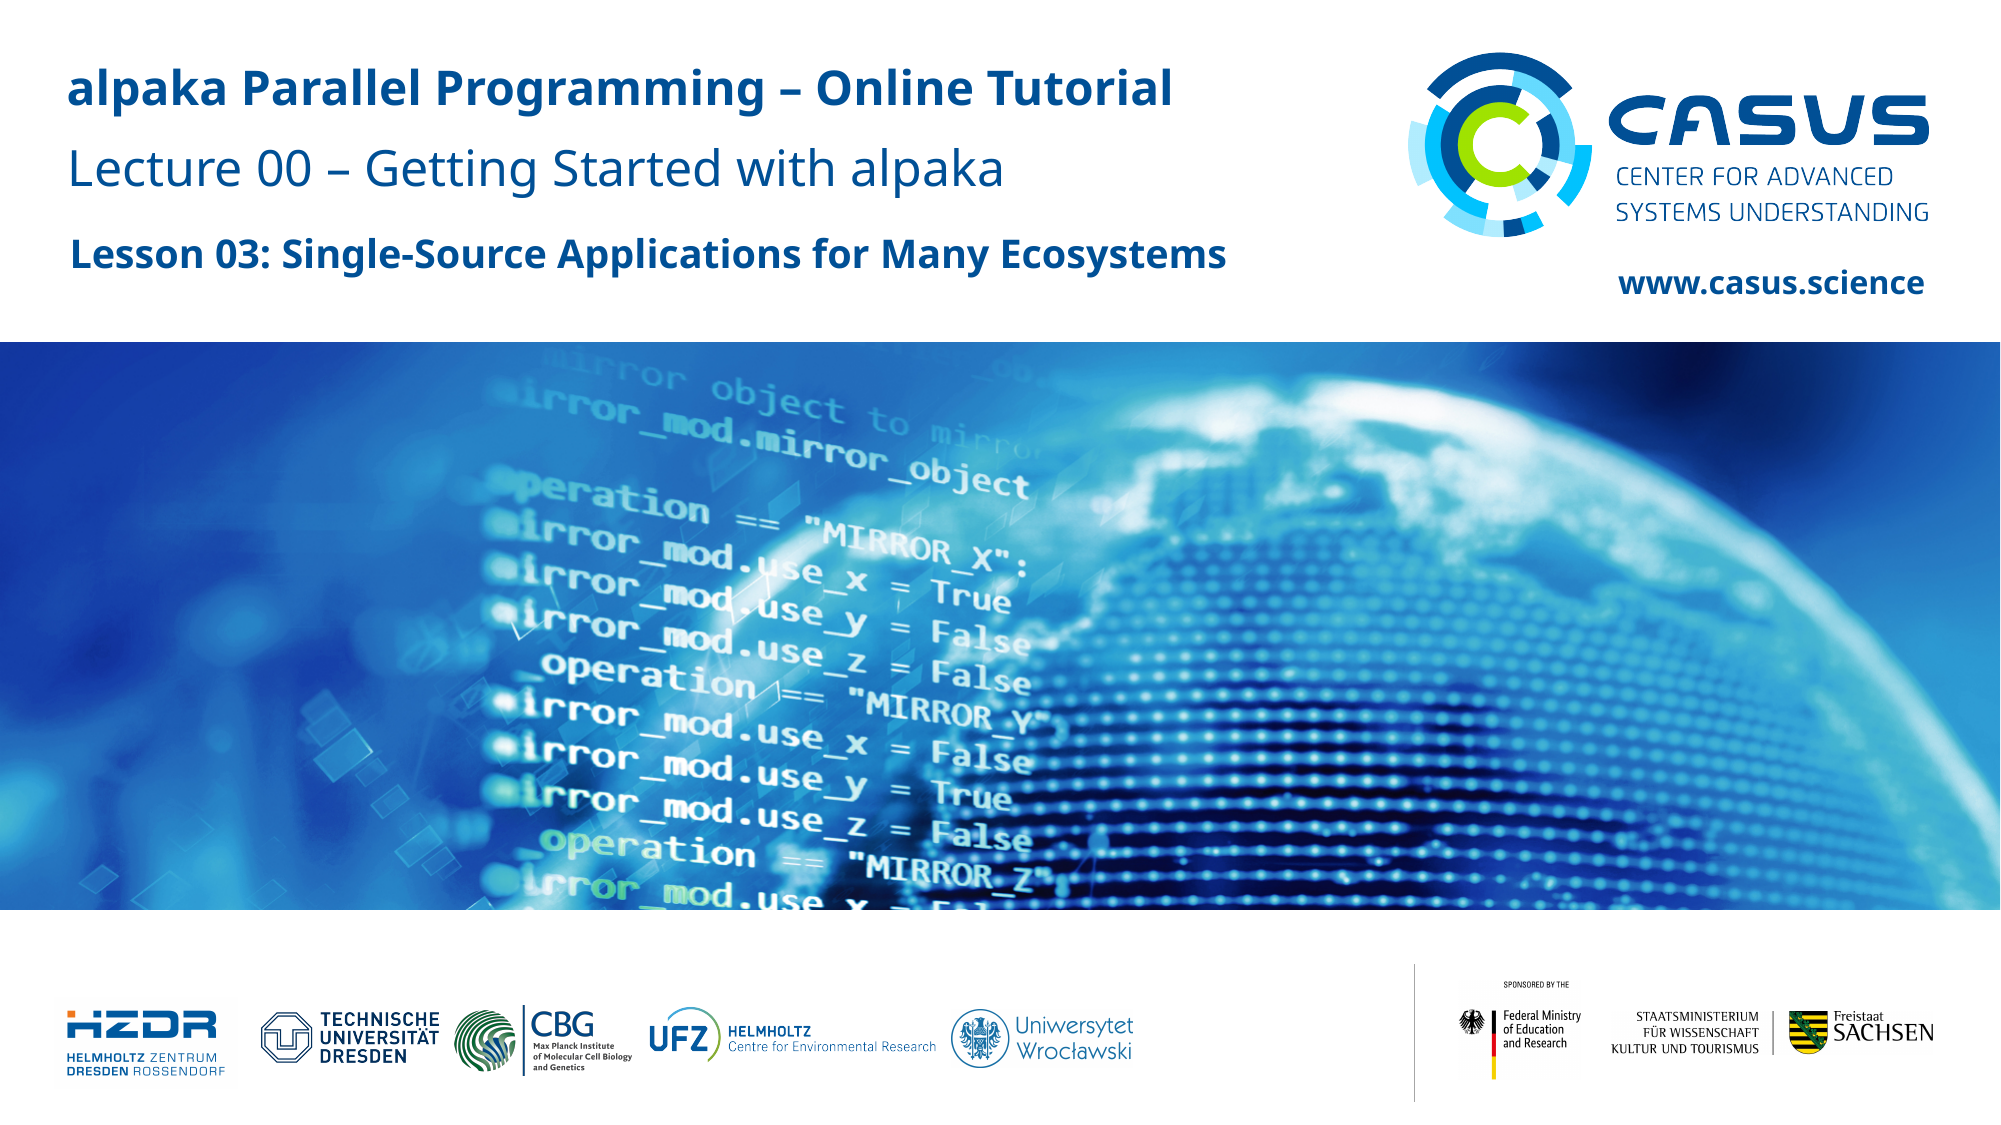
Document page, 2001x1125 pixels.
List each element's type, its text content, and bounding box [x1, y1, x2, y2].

picture [261, 1012, 439, 1063]
picture [1408, 52, 1929, 238]
title alpaka Parallel Programming – Online Tutorial [66, 53, 1389, 122]
picture [0, 342, 2001, 910]
picture [1458, 980, 1581, 1080]
picture [1611, 1011, 1933, 1055]
picture [454, 982, 1133, 1084]
text_box Lesson 03: Single-Source Applications for Many Ecosystems [54, 219, 1377, 288]
picture [54, 997, 238, 1089]
subtitle Lecture 00 – Getting Started with alpaka [67, 132, 1390, 202]
